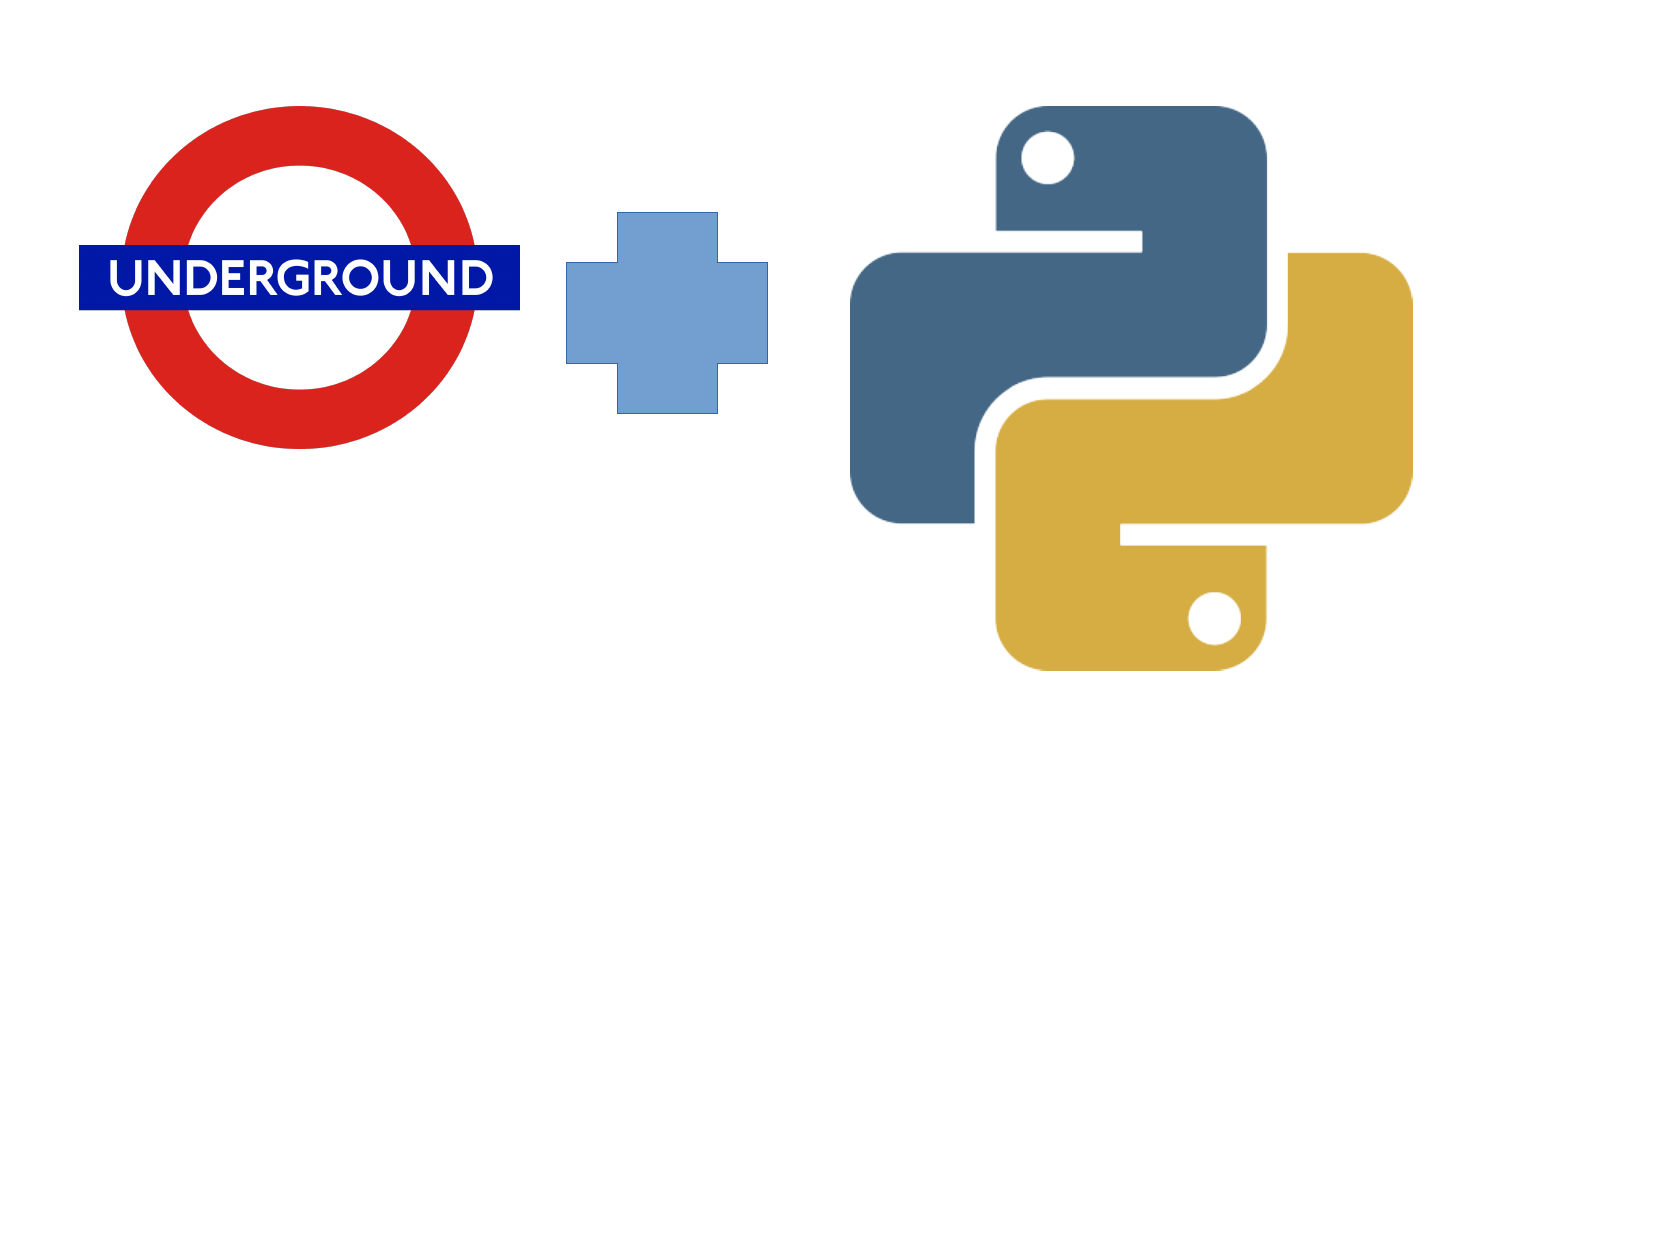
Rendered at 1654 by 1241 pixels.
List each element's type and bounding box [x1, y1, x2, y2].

text_box [566, 212, 768, 414]
picture [79, 106, 520, 449]
picture [850, 106, 1413, 671]
